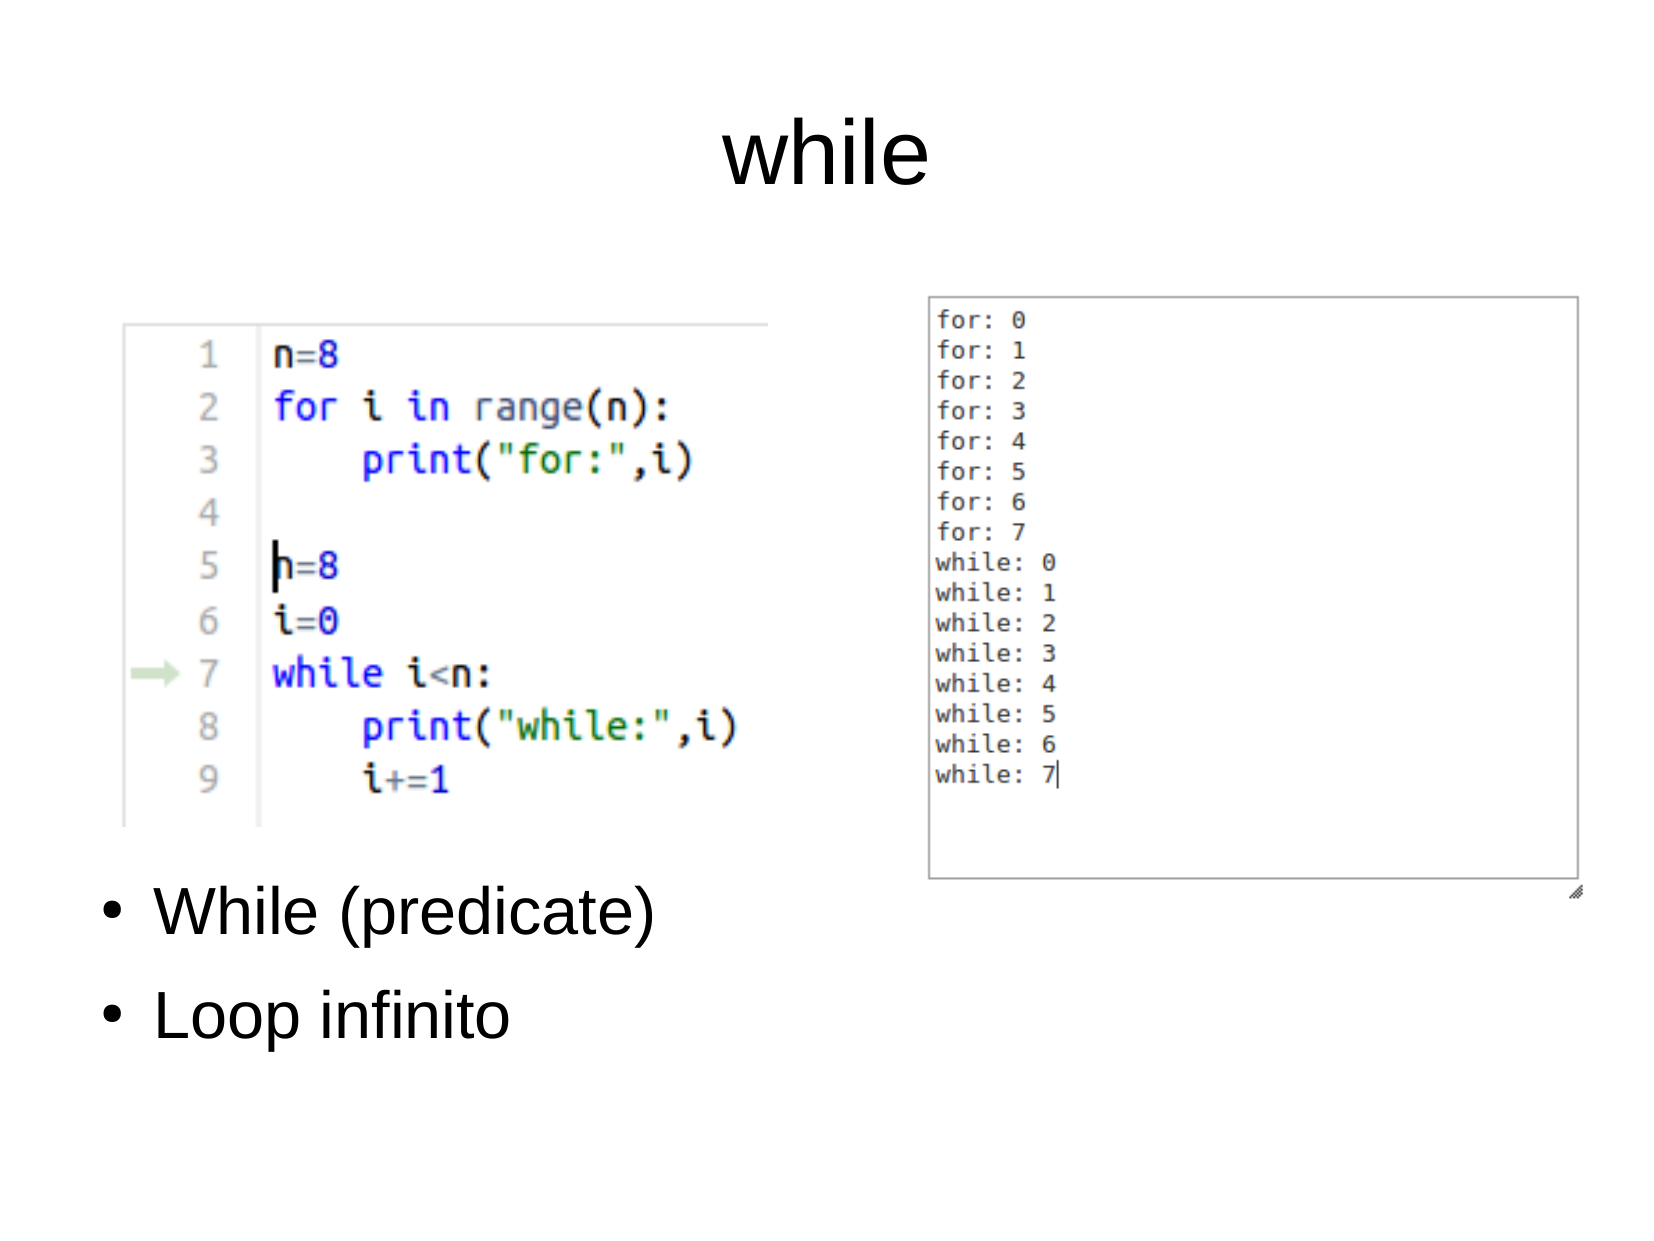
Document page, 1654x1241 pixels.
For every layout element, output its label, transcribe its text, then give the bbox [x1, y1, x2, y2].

picture [104, 313, 768, 827]
title while [82, 49, 1571, 257]
picture [921, 289, 1602, 912]
list While (predicate) Loop infinito [82, 874, 1571, 1123]
